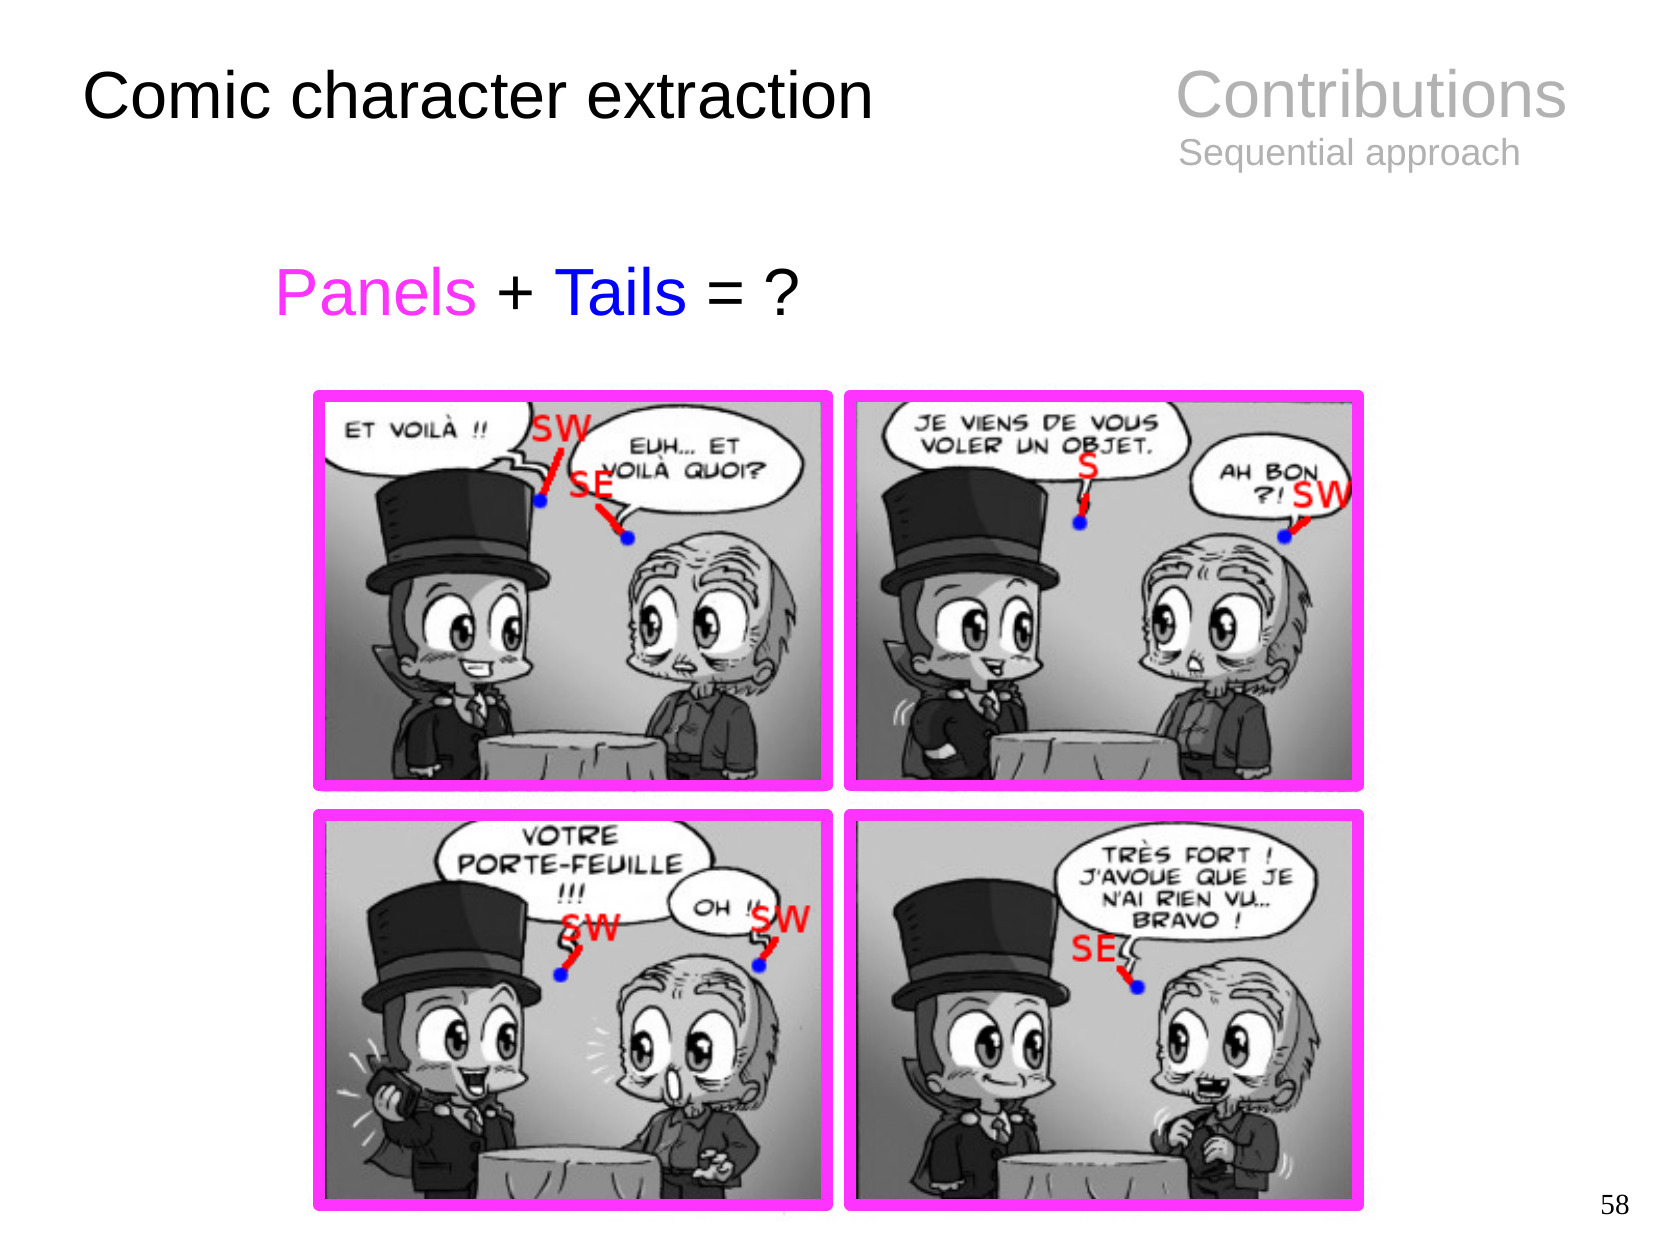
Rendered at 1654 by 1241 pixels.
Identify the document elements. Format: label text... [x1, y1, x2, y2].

text_box Panels + Tails = ? [259, 248, 1512, 338]
picture [306, 382, 1382, 1221]
title Comic character extraction [82, 49, 1571, 142]
